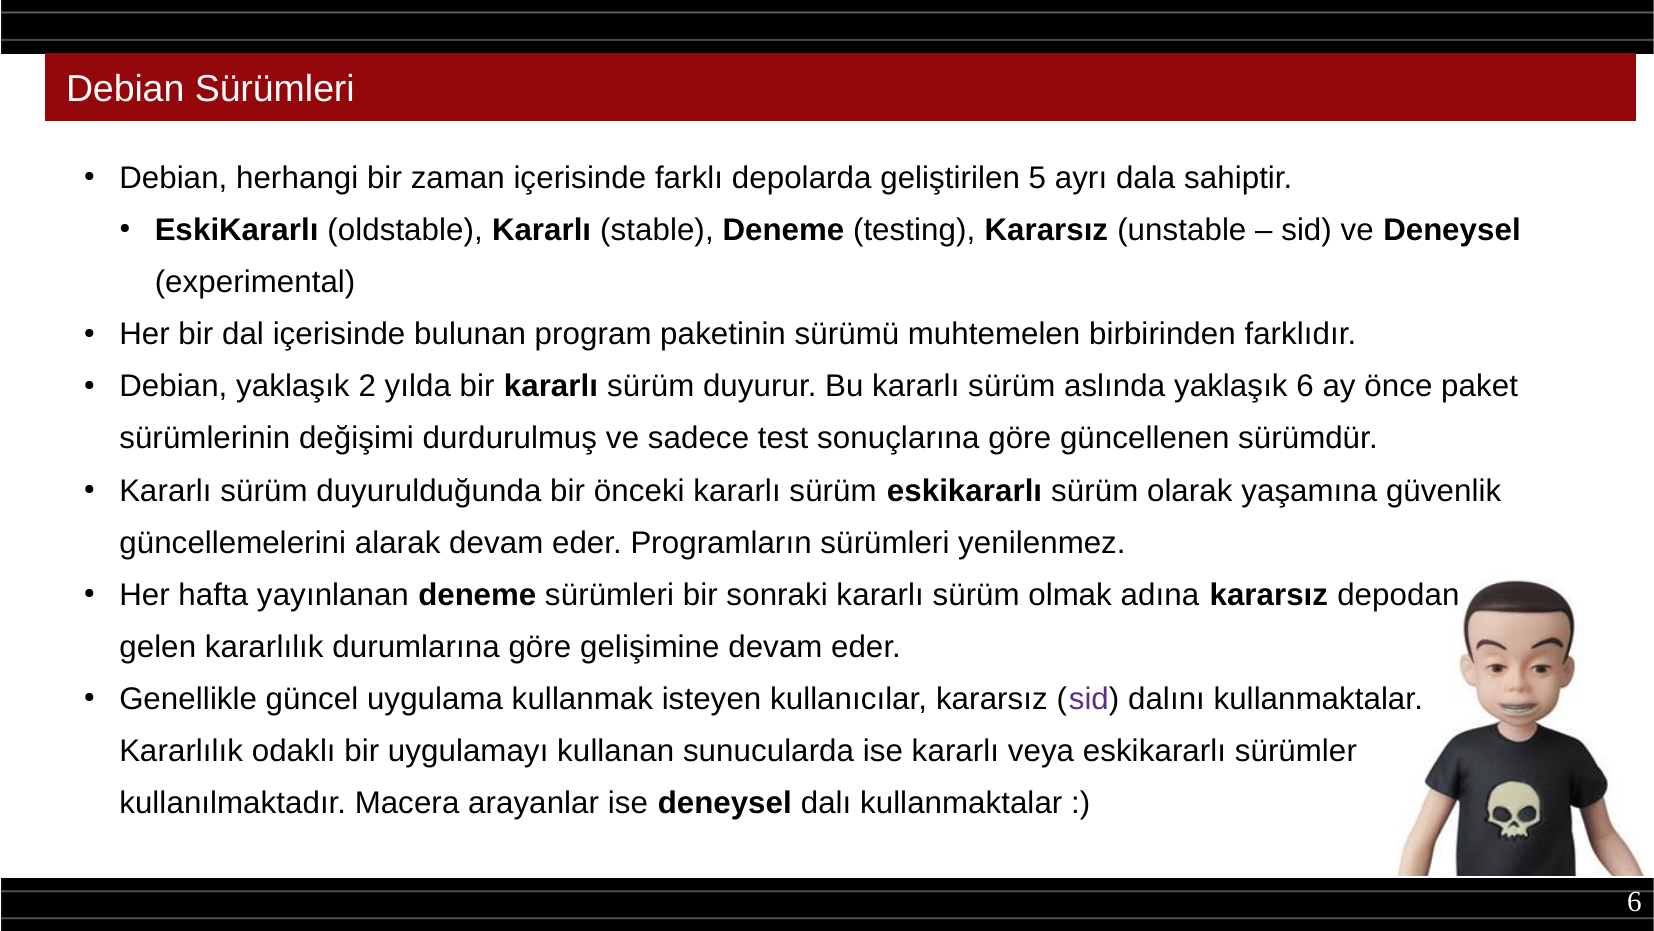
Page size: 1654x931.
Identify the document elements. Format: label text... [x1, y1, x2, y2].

text_box Debian, herhangi bir zaman içerisinde farklı depolarda geliştirilen 5 ayrı dala sahiptir. EskiKararlı (oldstable), Kararlı (stable), Deneme (testing), Kararsız (unstable – sid) ve Deneysel (experimental) Her bir dal içerisinde bulunan program paketinin sürümü muhtemelen birbirinden farklıdır. Debian, yaklaşık 2 yılda bir kararlı sürüm duyurur. Bu kararlı sürüm aslında yaklaşık 6 ay önce paket sürümlerinin değişimi durdurulmuş ve sadece test sonuçlarına göre güncellenen sürümdür. Kararlı sürüm duyurulduğunda bir önceki kararlı sürüm eskikararlı sürüm olarak yaşamına güvenlik güncellemelerini alarak devam eder. Programların sürümleri yenilenmez. Her hafta yayınlanan deneme sürümleri bir sonraki kararlı sürüm olmak adına kararsız depodan gelen kararlılık durumlarına göre gelişimine devam eder. Genellikle güncel uygulama kullanmak isteyen kullanıcılar, kararsız (sid) dalını kullanmaktalar. Kararlılık odaklı bir uygulamayı kullanan sunucularda ise kararlı veya eskikararlı sürümler kullanılmaktadır. Macera arayanlar ise deneysel dalı kullanmaktalar :) [69, 135, 1561, 828]
picture [1375, 570, 1646, 876]
picture [1, 0, 1654, 54]
picture [1, 878, 1654, 931]
text_box Debian Sürümleri [51, 60, 1312, 117]
